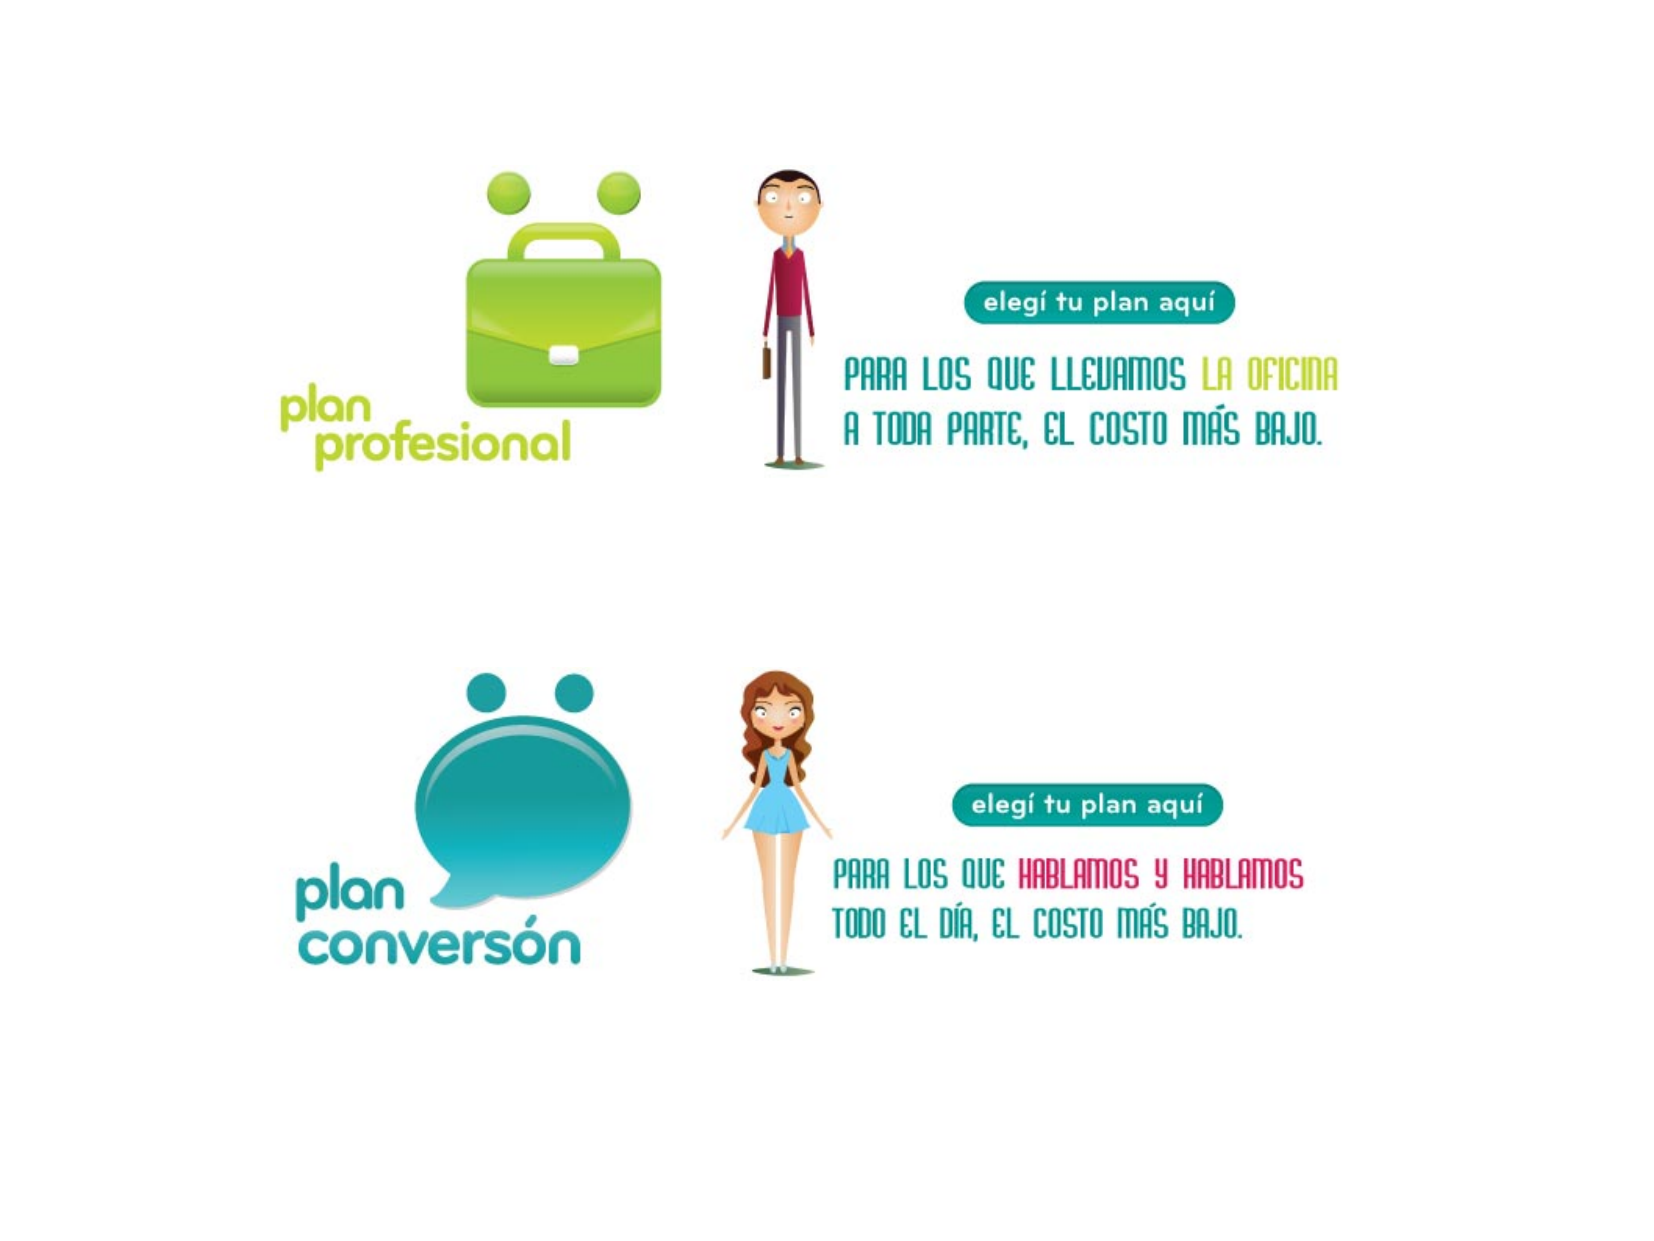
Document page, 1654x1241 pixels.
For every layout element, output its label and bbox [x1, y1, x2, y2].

picture [252, 667, 1347, 981]
picture [264, 165, 1359, 478]
